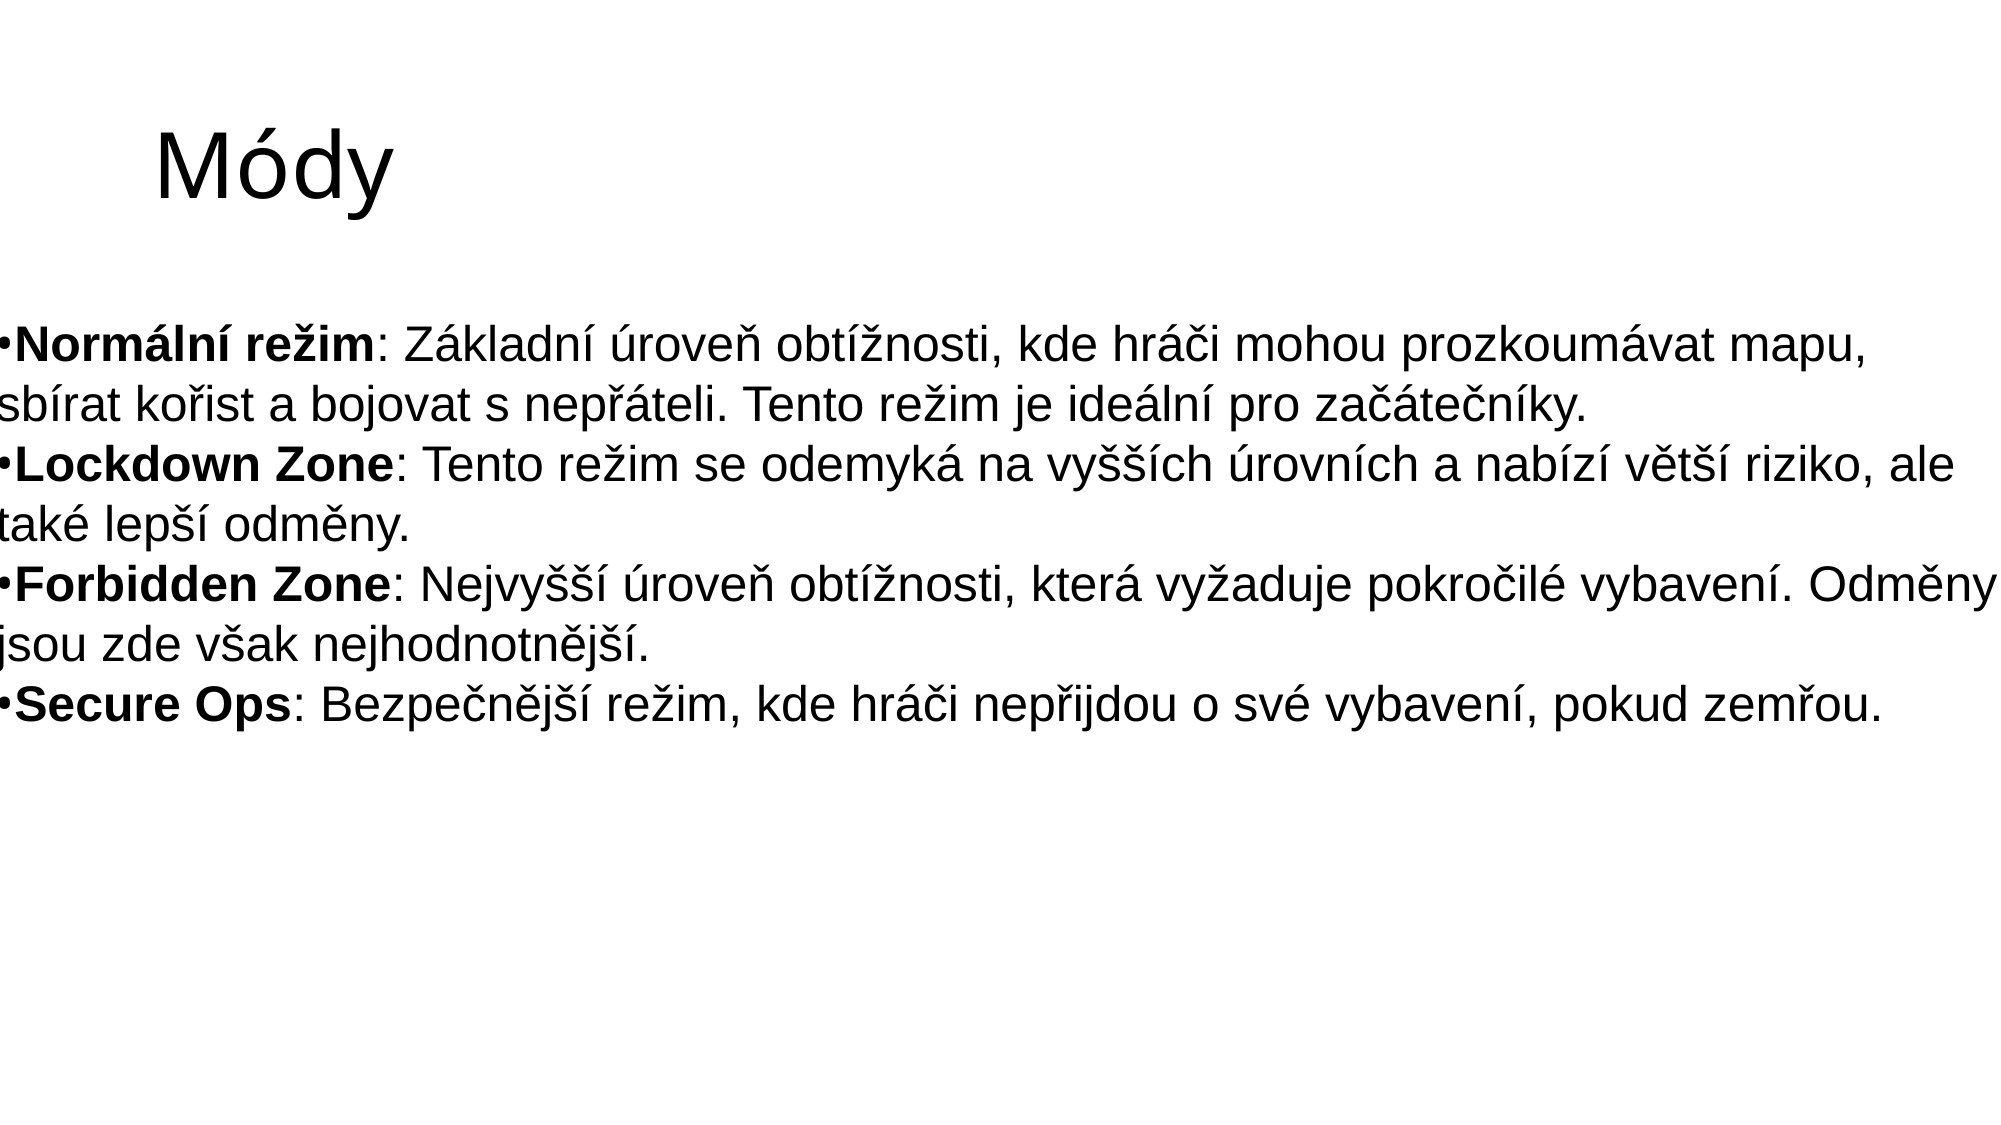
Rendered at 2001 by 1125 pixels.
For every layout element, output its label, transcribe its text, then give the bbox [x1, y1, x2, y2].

title Módy [137, 59, 1863, 278]
list Normální režim: Základní úroveň obtížnosti, kde hráči mohou prozkoumávat mapu, sbírat kořist a bojovat s nepřáteli. Tento režim je ideální pro začátečníky. Lockdown Zone: Tento režim se odemyká na vyšších úrovních a nabízí větší riziko, ale také lepší odměny. Forbidden Zone: Nejvyšší úroveň obtížnosti, která vyžaduje pokročilé vybavení. Odměny jsou zde však nejhodnotnější. Secure Ops: Bezpečnější režim, kde hráči nepřijdou o své vybavení, pokud zemřou. [0, 302, 2000, 742]
